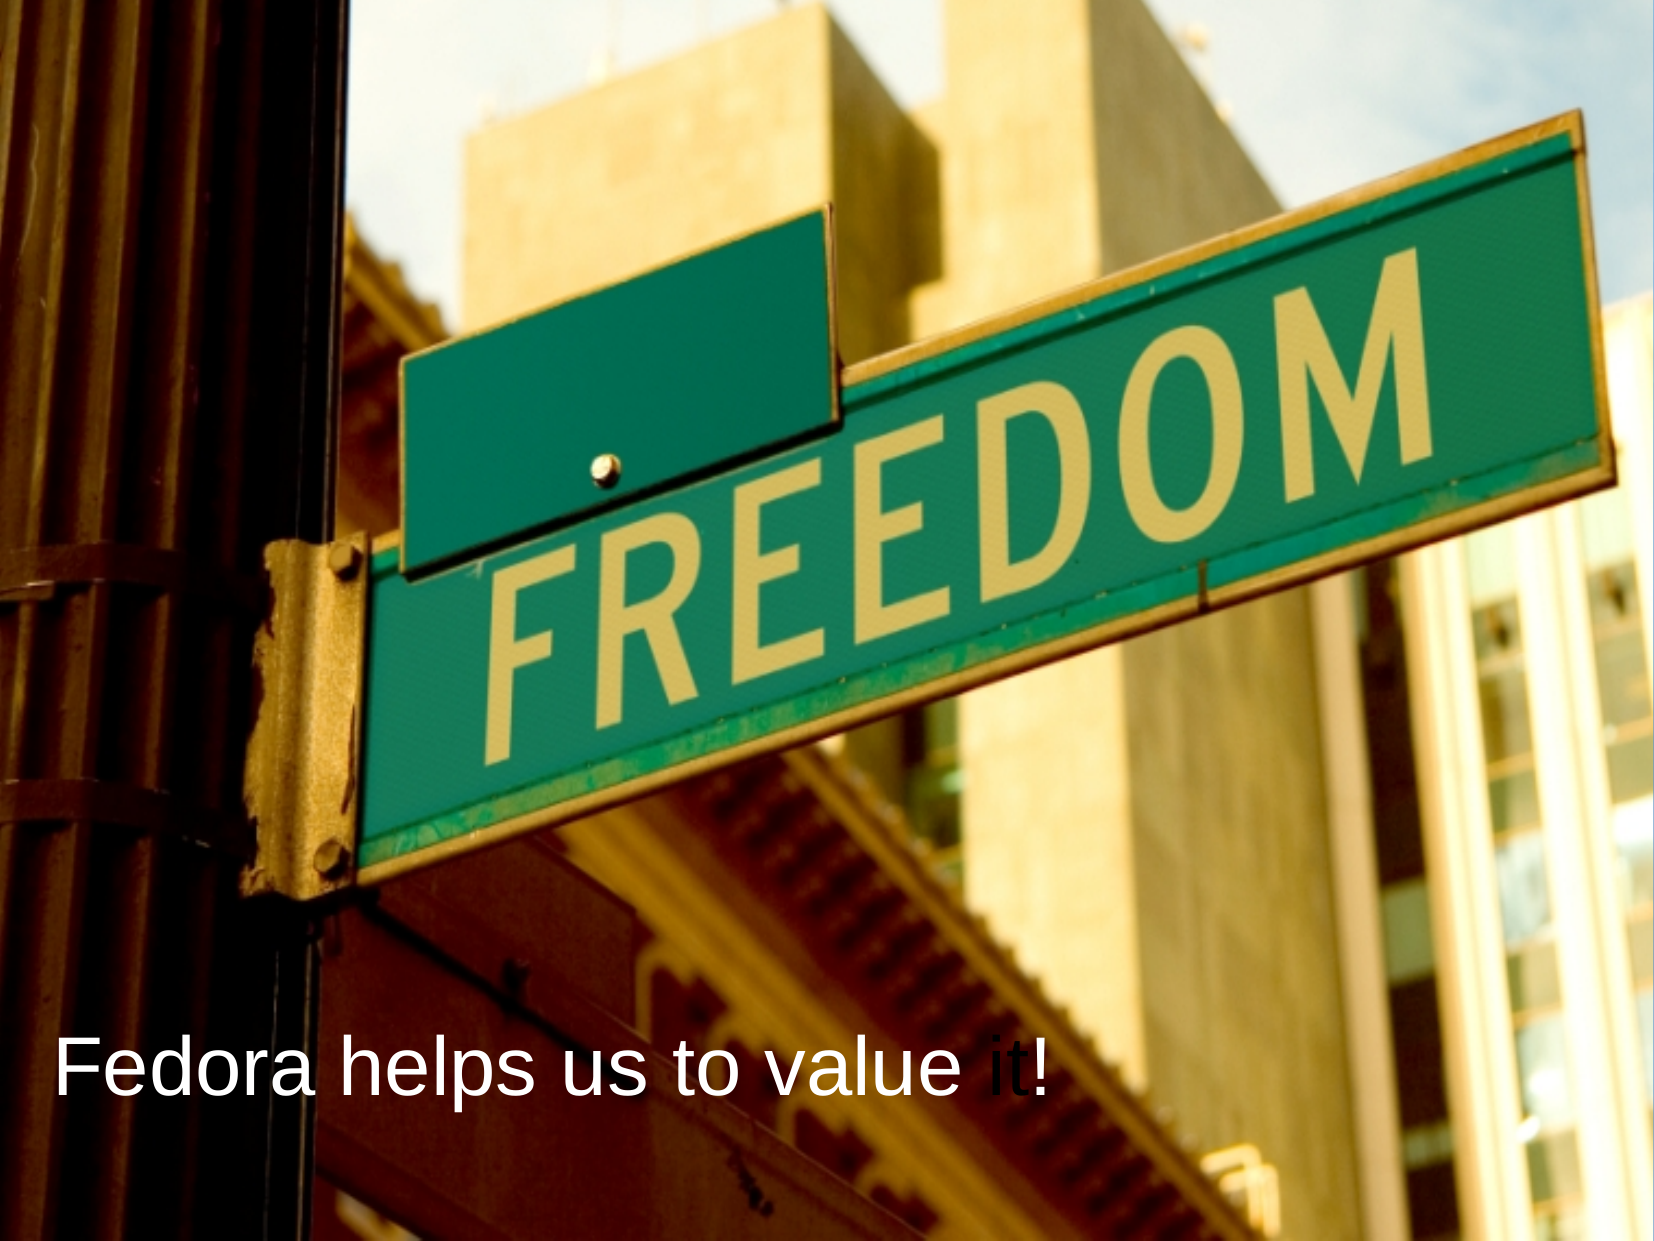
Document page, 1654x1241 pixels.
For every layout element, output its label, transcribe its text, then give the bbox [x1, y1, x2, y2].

picture [0, 0, 1654, 1241]
text_box Fedora helps us to value it! [37, 1012, 1542, 1121]
